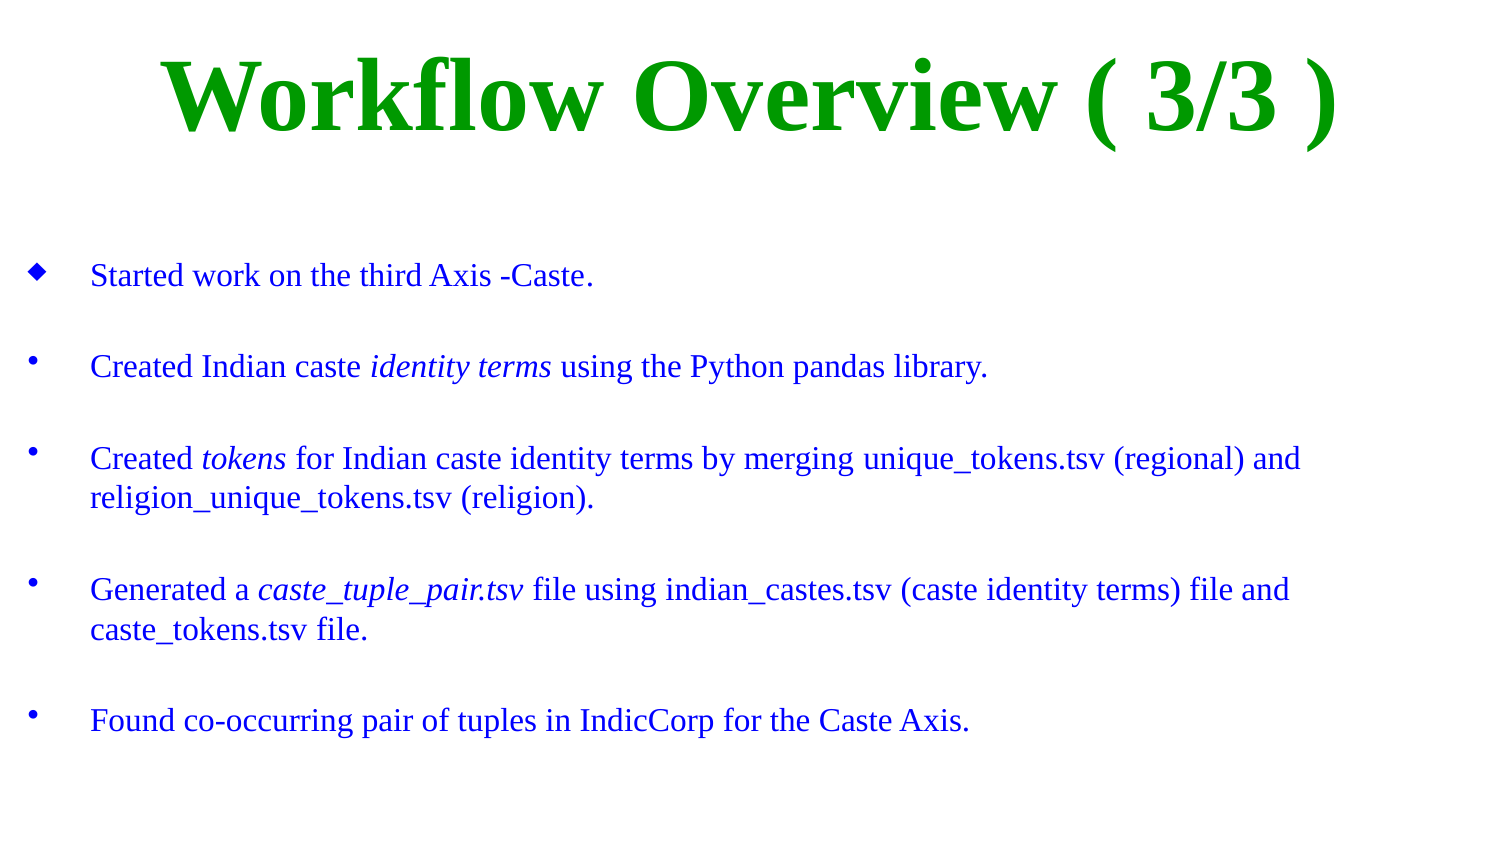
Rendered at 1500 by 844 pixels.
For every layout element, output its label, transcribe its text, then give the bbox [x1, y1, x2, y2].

title Workflow Overview ( 3/3 ) [0, 0, 1500, 147]
list Started work on the third Axis -Caste. Created Indian caste identity terms using the Python pandas library. Created tokens for Indian caste identity terms by merging unique_tokens.tsv (regional) and religion_unique_tokens.tsv (religion). Generated a caste_tuple_pair.tsv file using indian_castes.tsv (caste identity terms) file and caste_tokens.tsv file. Found co-occurring pair of tuples in IndicCorp for the Caste Axis. [0, 147, 1500, 844]
